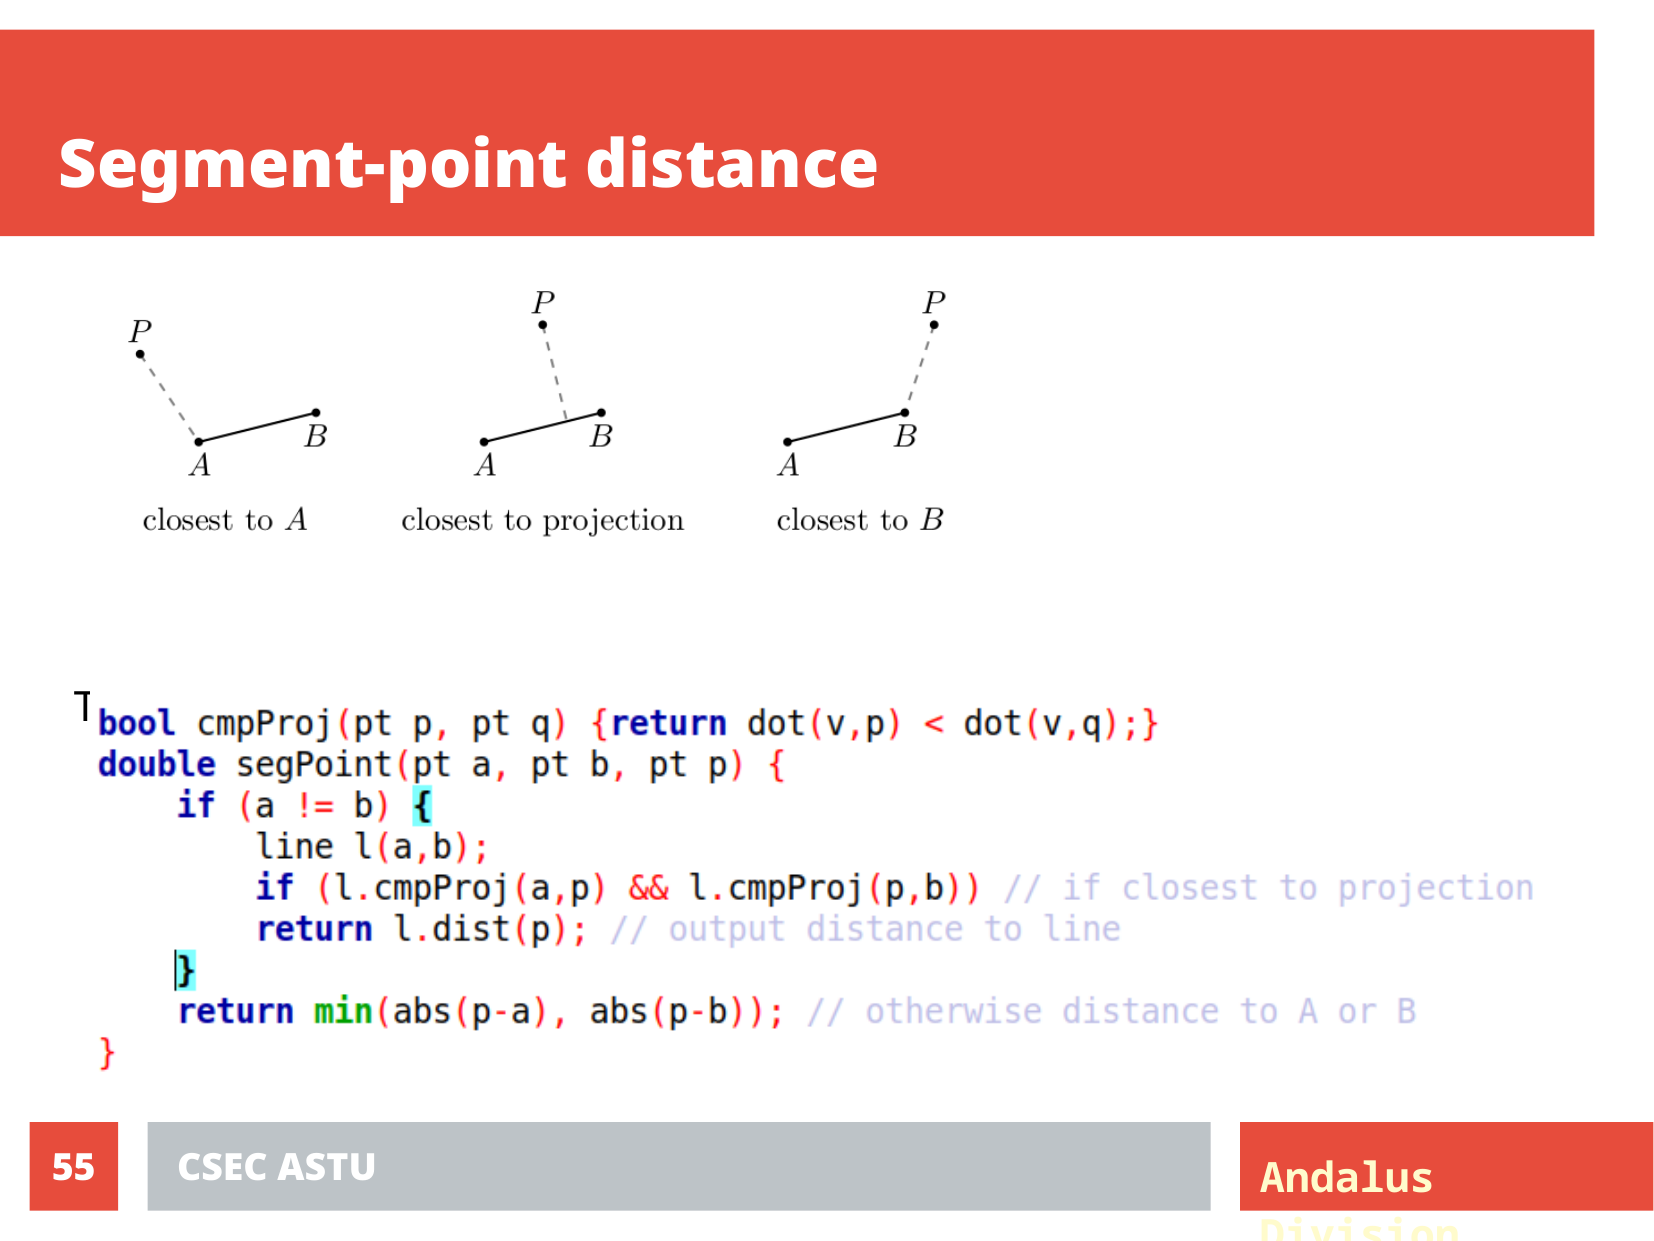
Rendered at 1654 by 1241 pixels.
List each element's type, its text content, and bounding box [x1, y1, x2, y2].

title Segment-point distance [59, 59, 1595, 207]
text_box Andalus Division [1245, 1140, 1636, 1197]
picture [90, 687, 1555, 1093]
text_box To check this, we can use the cmpProj() method in line . [59, 255, 1621, 1096]
